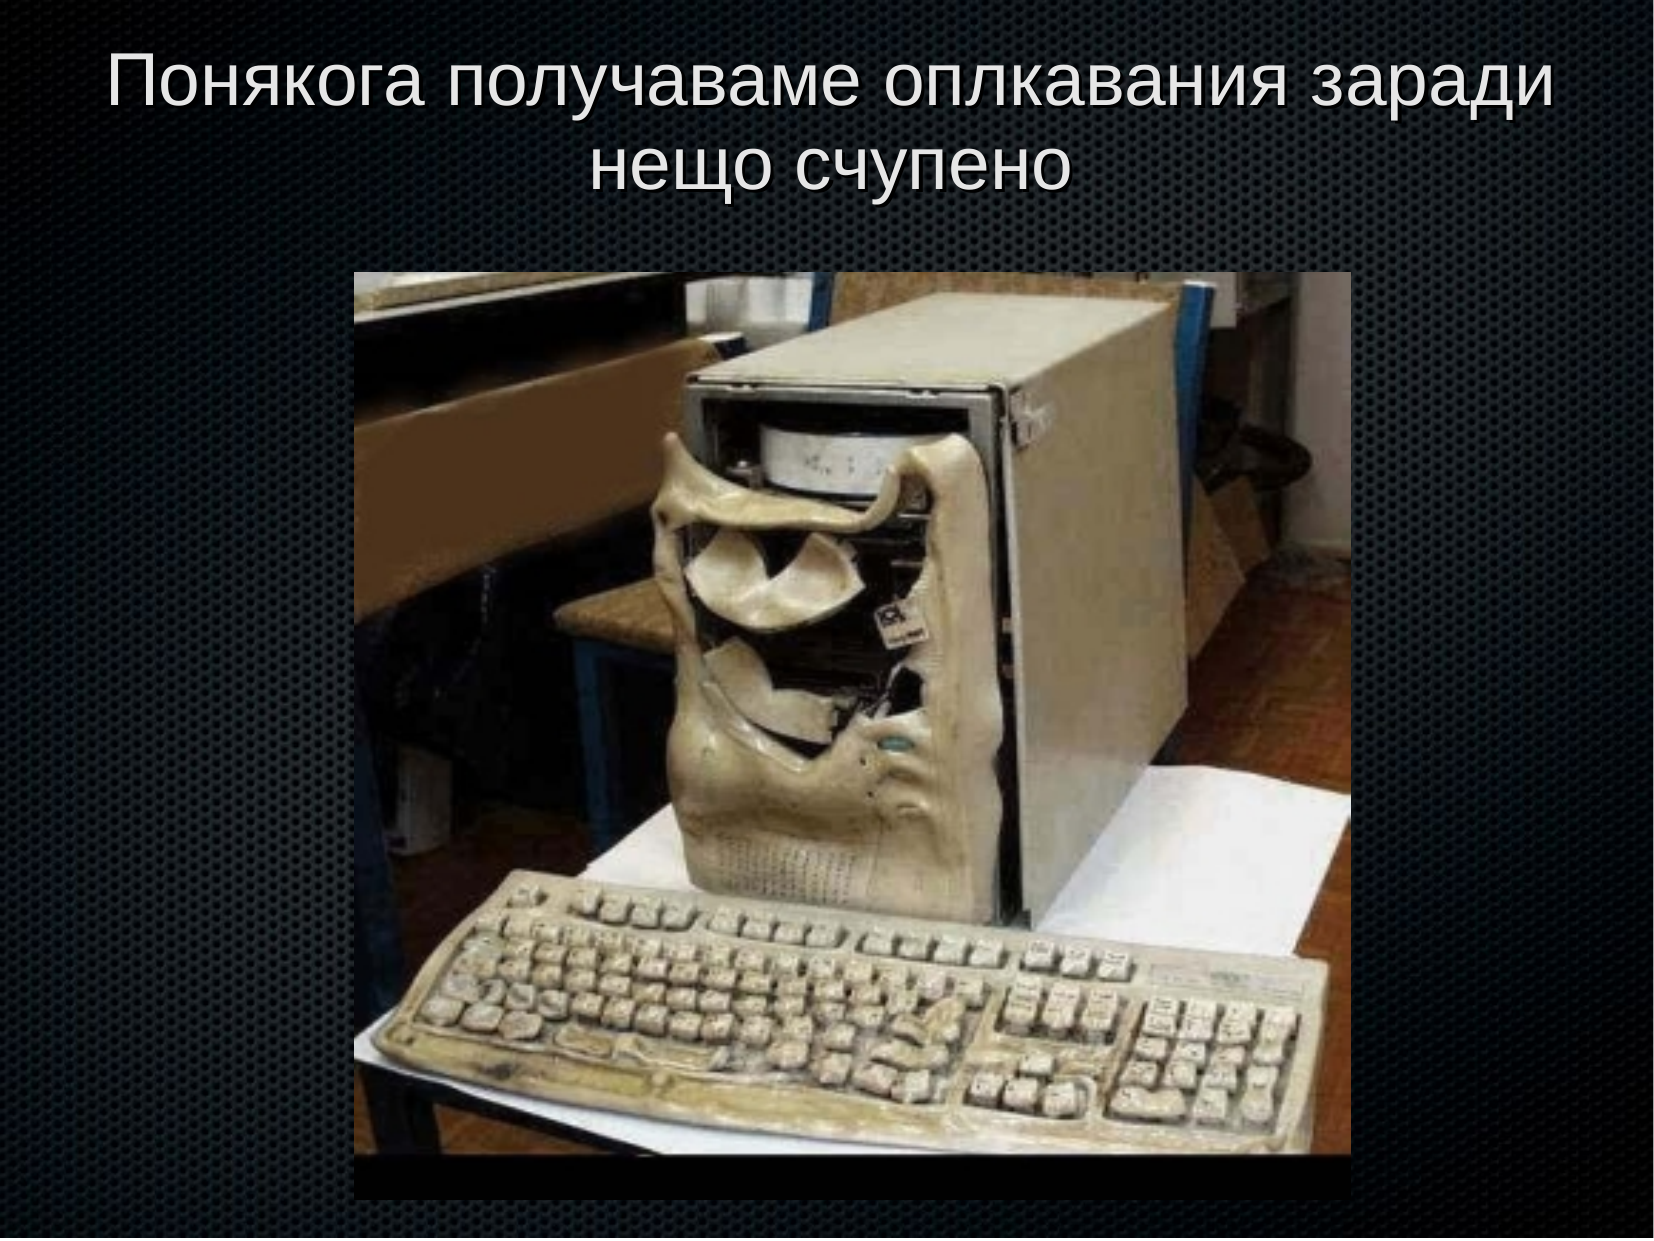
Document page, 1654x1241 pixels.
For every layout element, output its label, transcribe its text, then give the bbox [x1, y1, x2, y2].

title Понякога получаваме оплкавания заради нещо счупено [86, 25, 1576, 218]
picture [0, 0, 1654, 1238]
